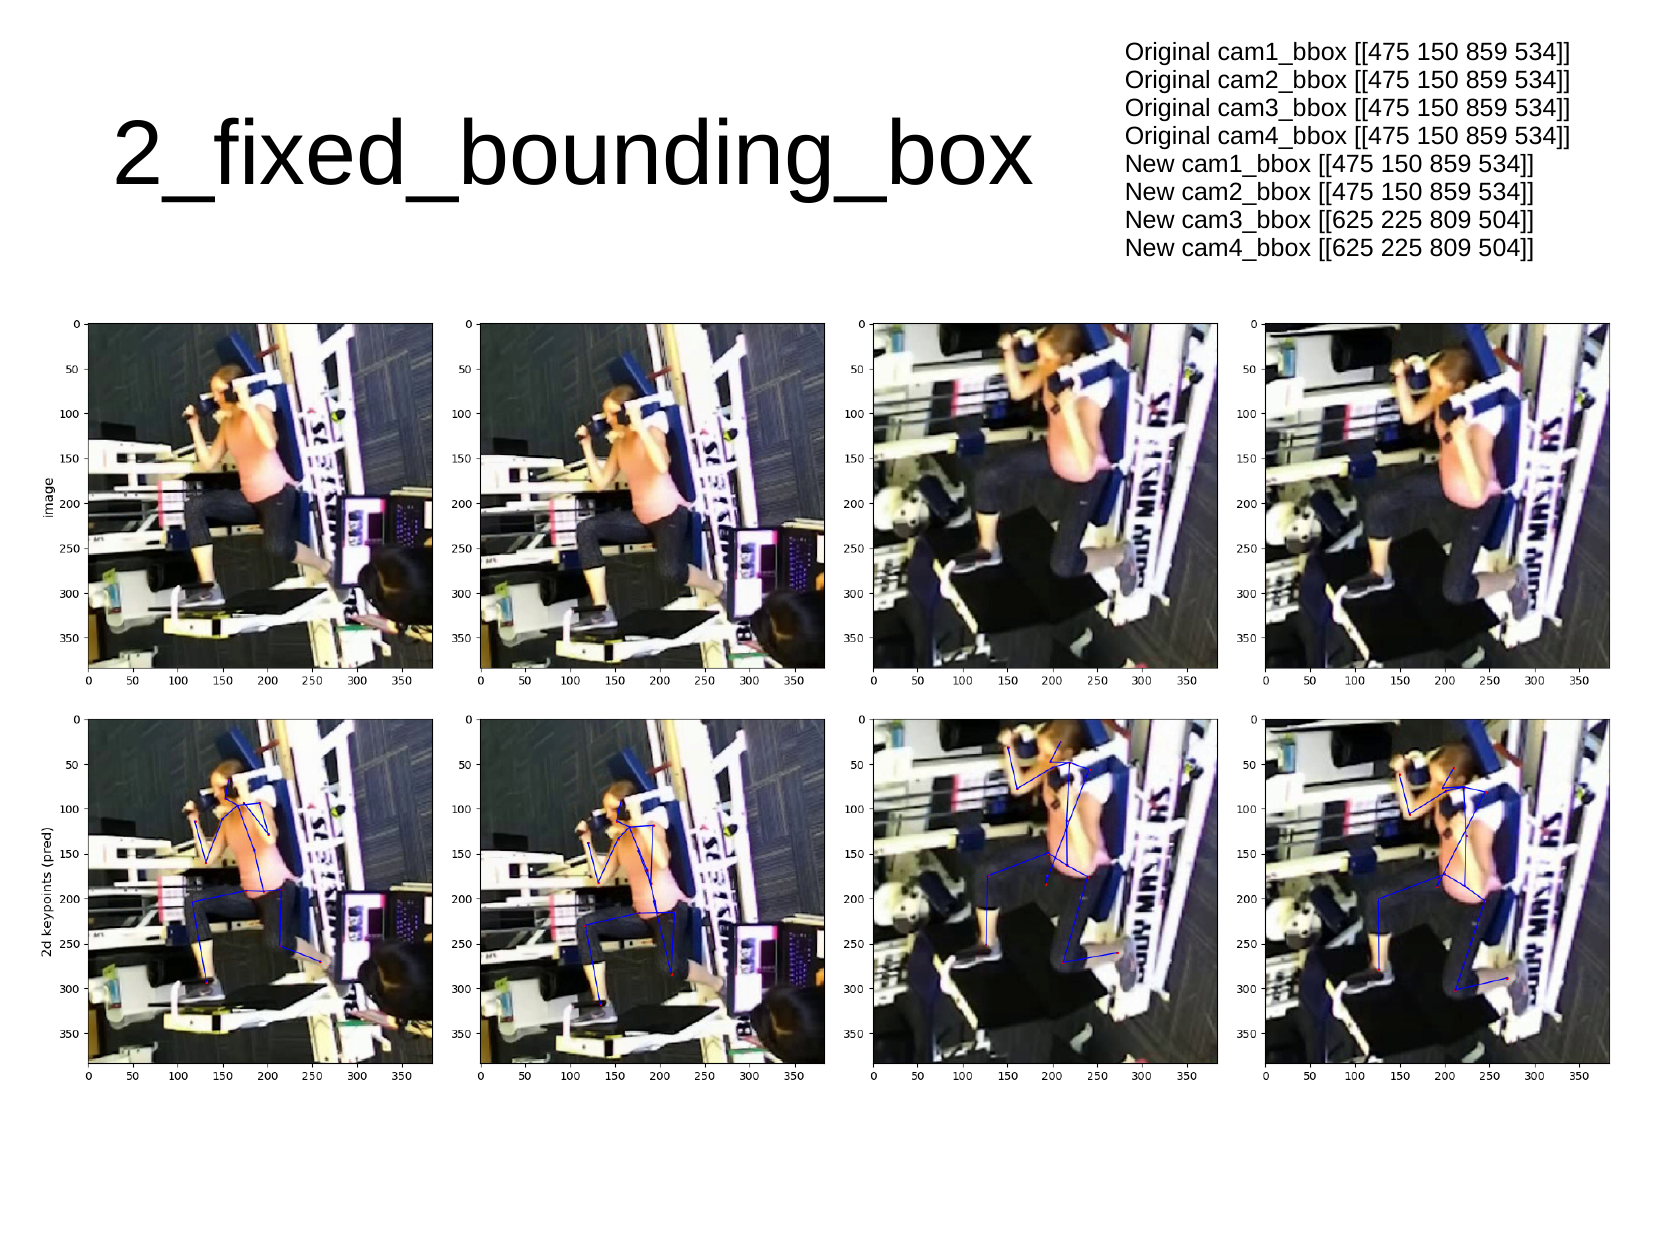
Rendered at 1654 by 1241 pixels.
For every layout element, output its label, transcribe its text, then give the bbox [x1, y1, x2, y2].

picture [30, 300, 1621, 1091]
title 2_fixed_bounding_box [82, 49, 1066, 257]
text_box Original cam1_bbox [[475 150 859 534]] Original cam2_bbox [[475 150 859 534]] Original cam3_bbox [[475 150 859 534]] Original cam4_bbox [[475 150 859 534]] New cam1_bbox [[475 150 859 534]] New cam2_bbox [[475 150 859 534]] New cam3_bbox [[625 225 809 504]] New cam4_bbox [[625 225 809 504]] [1110, 30, 1621, 271]
